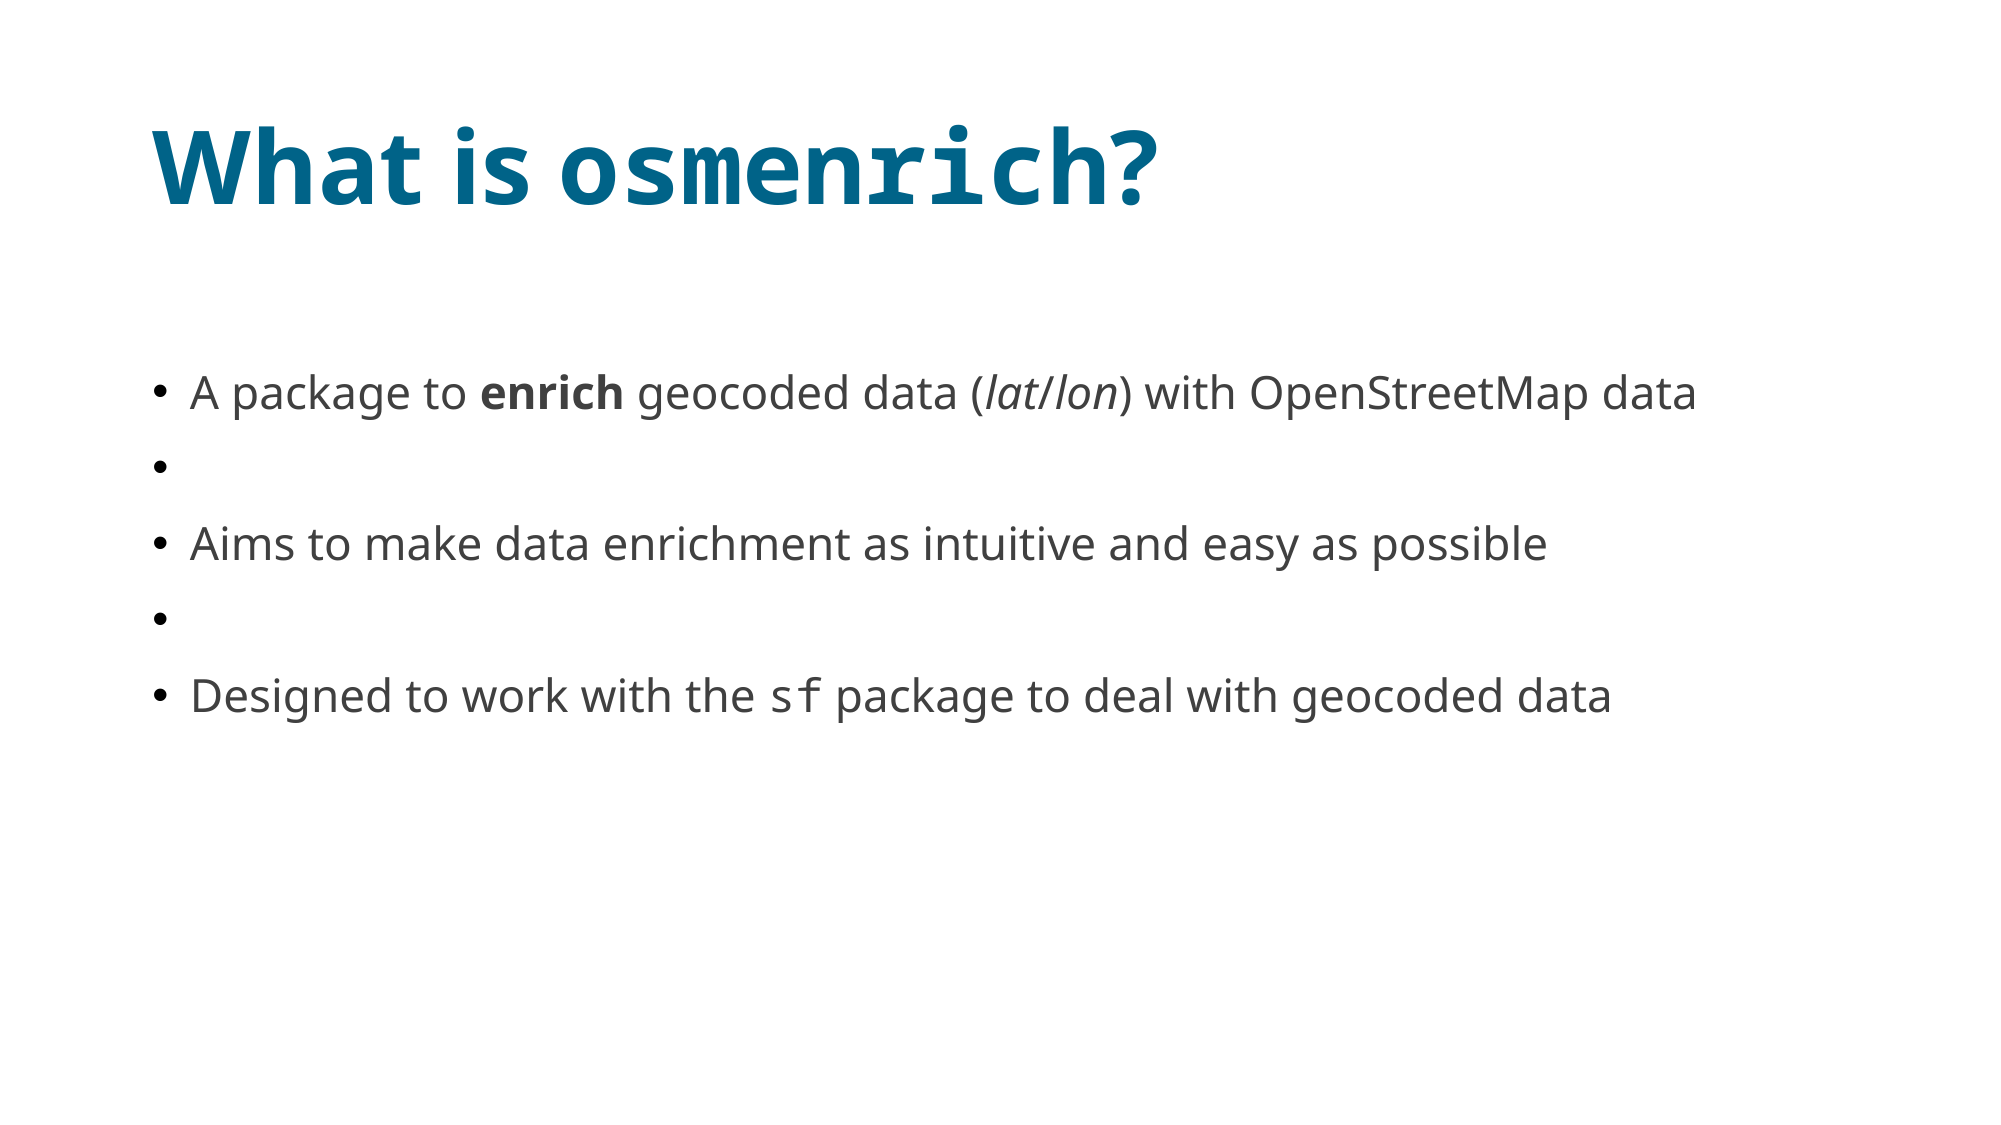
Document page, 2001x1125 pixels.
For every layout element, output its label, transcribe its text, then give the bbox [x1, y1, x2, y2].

title What is osmenrich? [137, 50, 1892, 278]
list A package to enrich geocoded data (lat/lon) with OpenStreetMap data Aims to make data enrichment as intuitive and easy as possible Designed to work with the sf package to deal with geocoded data [137, 356, 1863, 862]
